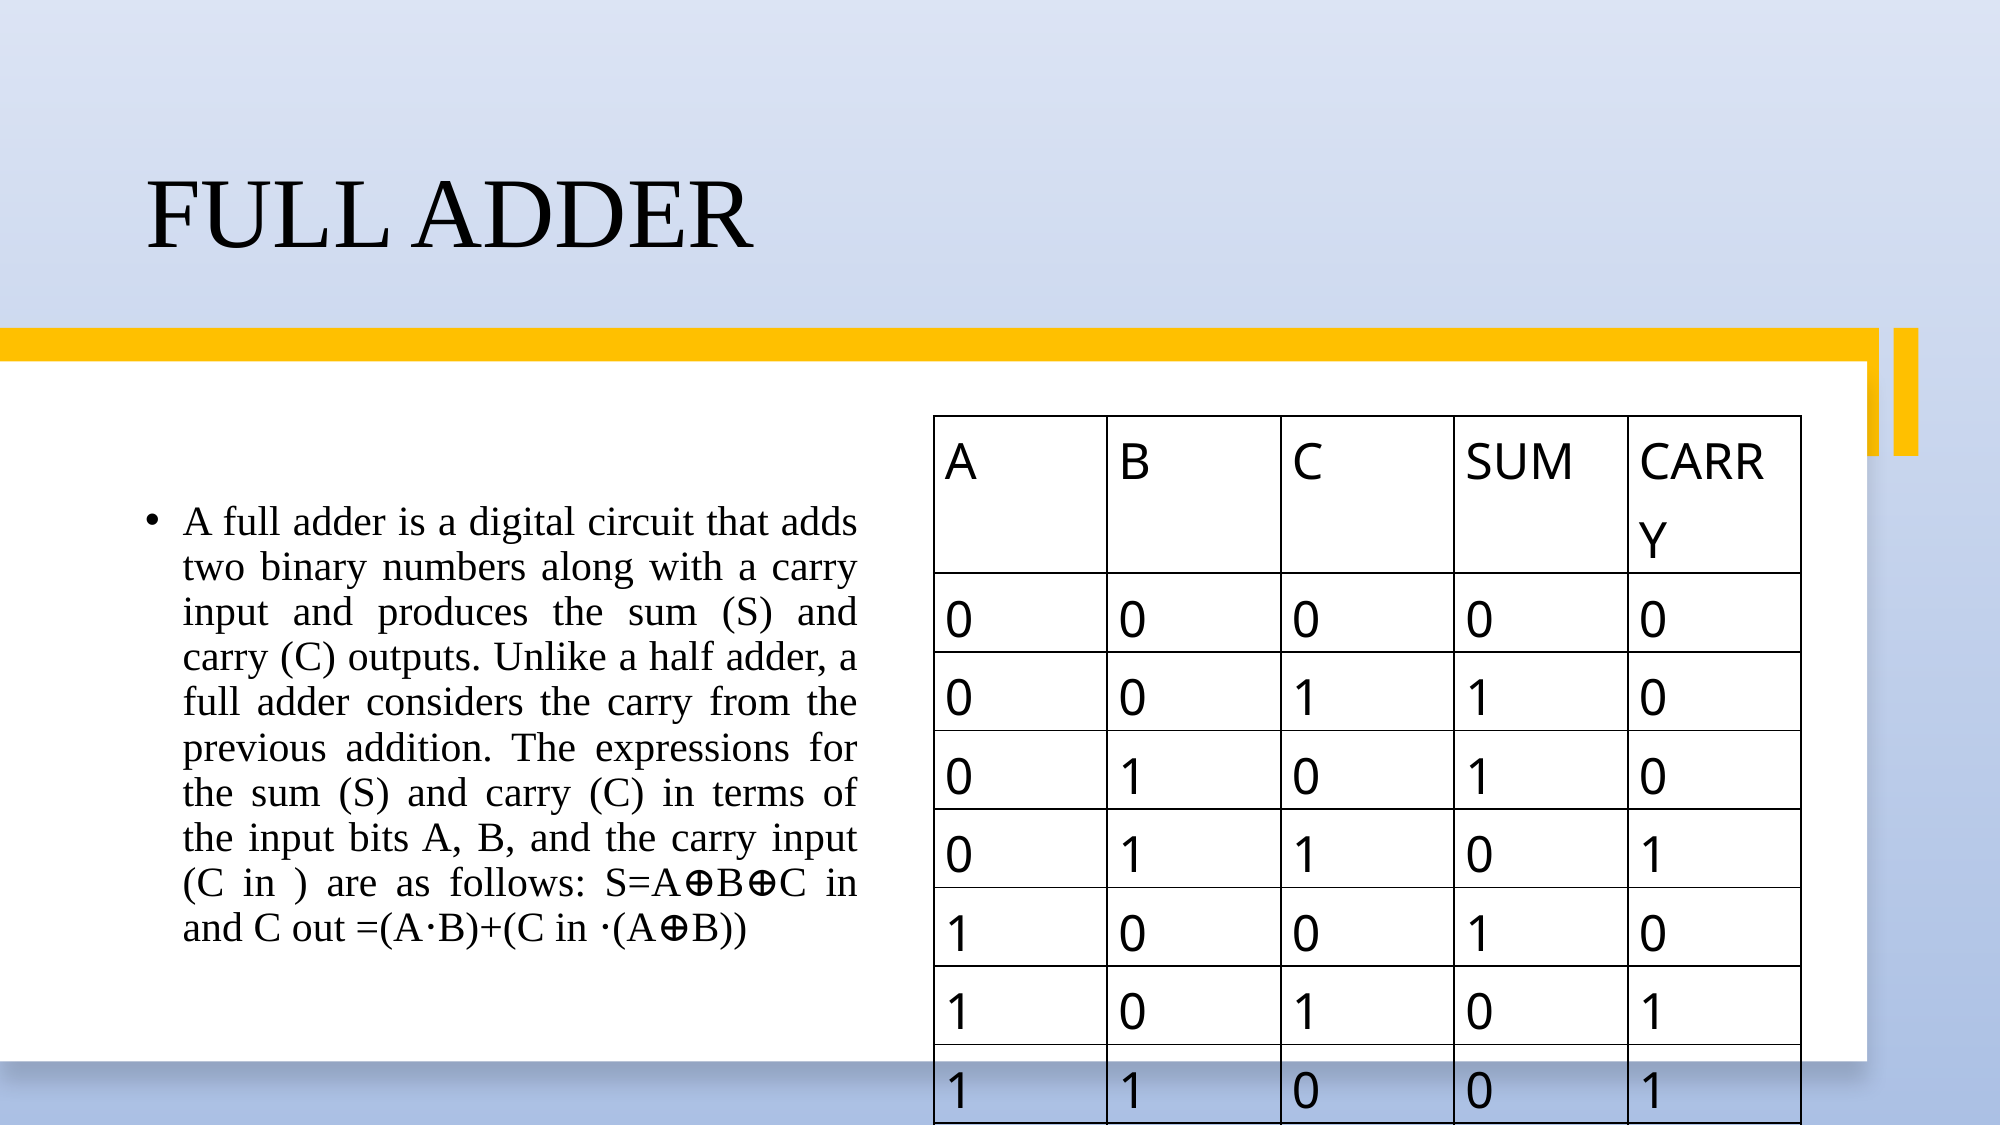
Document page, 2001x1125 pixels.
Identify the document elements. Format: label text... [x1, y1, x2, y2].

table_cell 0 [935, 574, 1106, 651]
table_header CARRY [1629, 417, 1800, 572]
table_cell 0 [1282, 731, 1453, 808]
table_cell 1 [935, 1045, 1106, 1122]
table_cell 1 [1108, 810, 1280, 887]
title FULL ADDER [130, 63, 1782, 277]
table_cell 1 [1108, 731, 1280, 808]
table_cell 0 [1455, 810, 1627, 887]
table_cell 0 [935, 653, 1106, 730]
table_cell 1 [1108, 1045, 1280, 1122]
table_cell 0 [1629, 653, 1800, 730]
table_header B [1108, 417, 1280, 572]
table_cell 1 [1282, 967, 1453, 1044]
table_cell 0 [1108, 653, 1280, 730]
table_cell 0 [935, 810, 1106, 887]
table_cell 0 [1629, 574, 1800, 651]
table_cell 0 [1108, 574, 1280, 651]
table_cell 0 [1455, 1045, 1627, 1122]
table_cell 0 [1629, 731, 1800, 808]
table_cell 1 [935, 888, 1106, 965]
table_cell 1 [1455, 731, 1627, 808]
table_cell 1 [1629, 1045, 1800, 1122]
table_cell 0 [935, 731, 1106, 808]
table_cell 0 [1108, 888, 1280, 965]
table_cell 1 [1629, 810, 1800, 887]
list A full adder is a digital circuit that adds two binary numbers along with a carry input and produces the sum (S) and carry (C) outputs. Unlike a half adder, a full adder considers the carry from the previous addition. The expressions for the sum (S) and carry (C) in terms of the input bits A, B, and the carry input (C in ) are as follows: S=A⊕B⊕C in and C out =(A⋅B)+(C in ⋅(A⊕B)) [130, 426, 874, 1024]
text_box [0, 0, 2000, 1125]
table_cell 1 [1282, 653, 1453, 730]
table_cell 1 [1629, 967, 1800, 1044]
table_cell 0 [1282, 1045, 1453, 1122]
table_cell 1 [935, 967, 1106, 1044]
table_cell 1 [1282, 810, 1453, 887]
table_cell 0 [1282, 888, 1453, 965]
table_cell 1 [1455, 653, 1627, 730]
table_cell 0 [1455, 967, 1627, 1044]
table_header C [1282, 417, 1453, 572]
table_cell 0 [1282, 574, 1453, 651]
table_header A [935, 417, 1106, 572]
table_header SUM [1455, 417, 1627, 572]
table_cell 0 [1629, 888, 1800, 965]
table_cell 0 [1108, 967, 1280, 1044]
table_cell 0 [1455, 574, 1627, 651]
table_cell 1 [1455, 888, 1627, 965]
